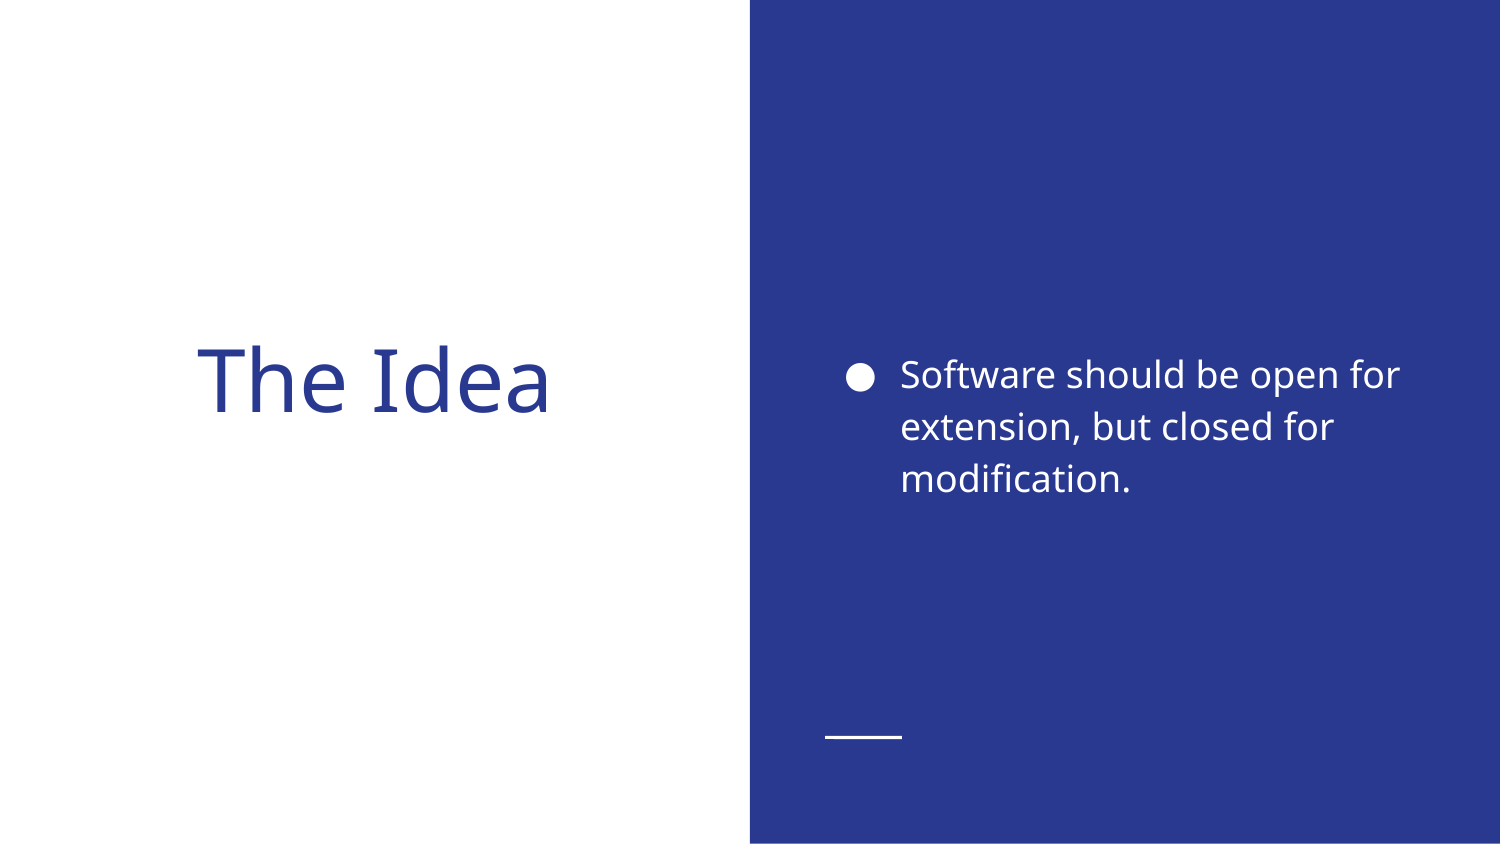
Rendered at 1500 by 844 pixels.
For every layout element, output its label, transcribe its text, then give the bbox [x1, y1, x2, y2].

title The Idea [43, 188, 708, 446]
list Software should be open for extension, but closed for modification. [810, 118, 1440, 725]
